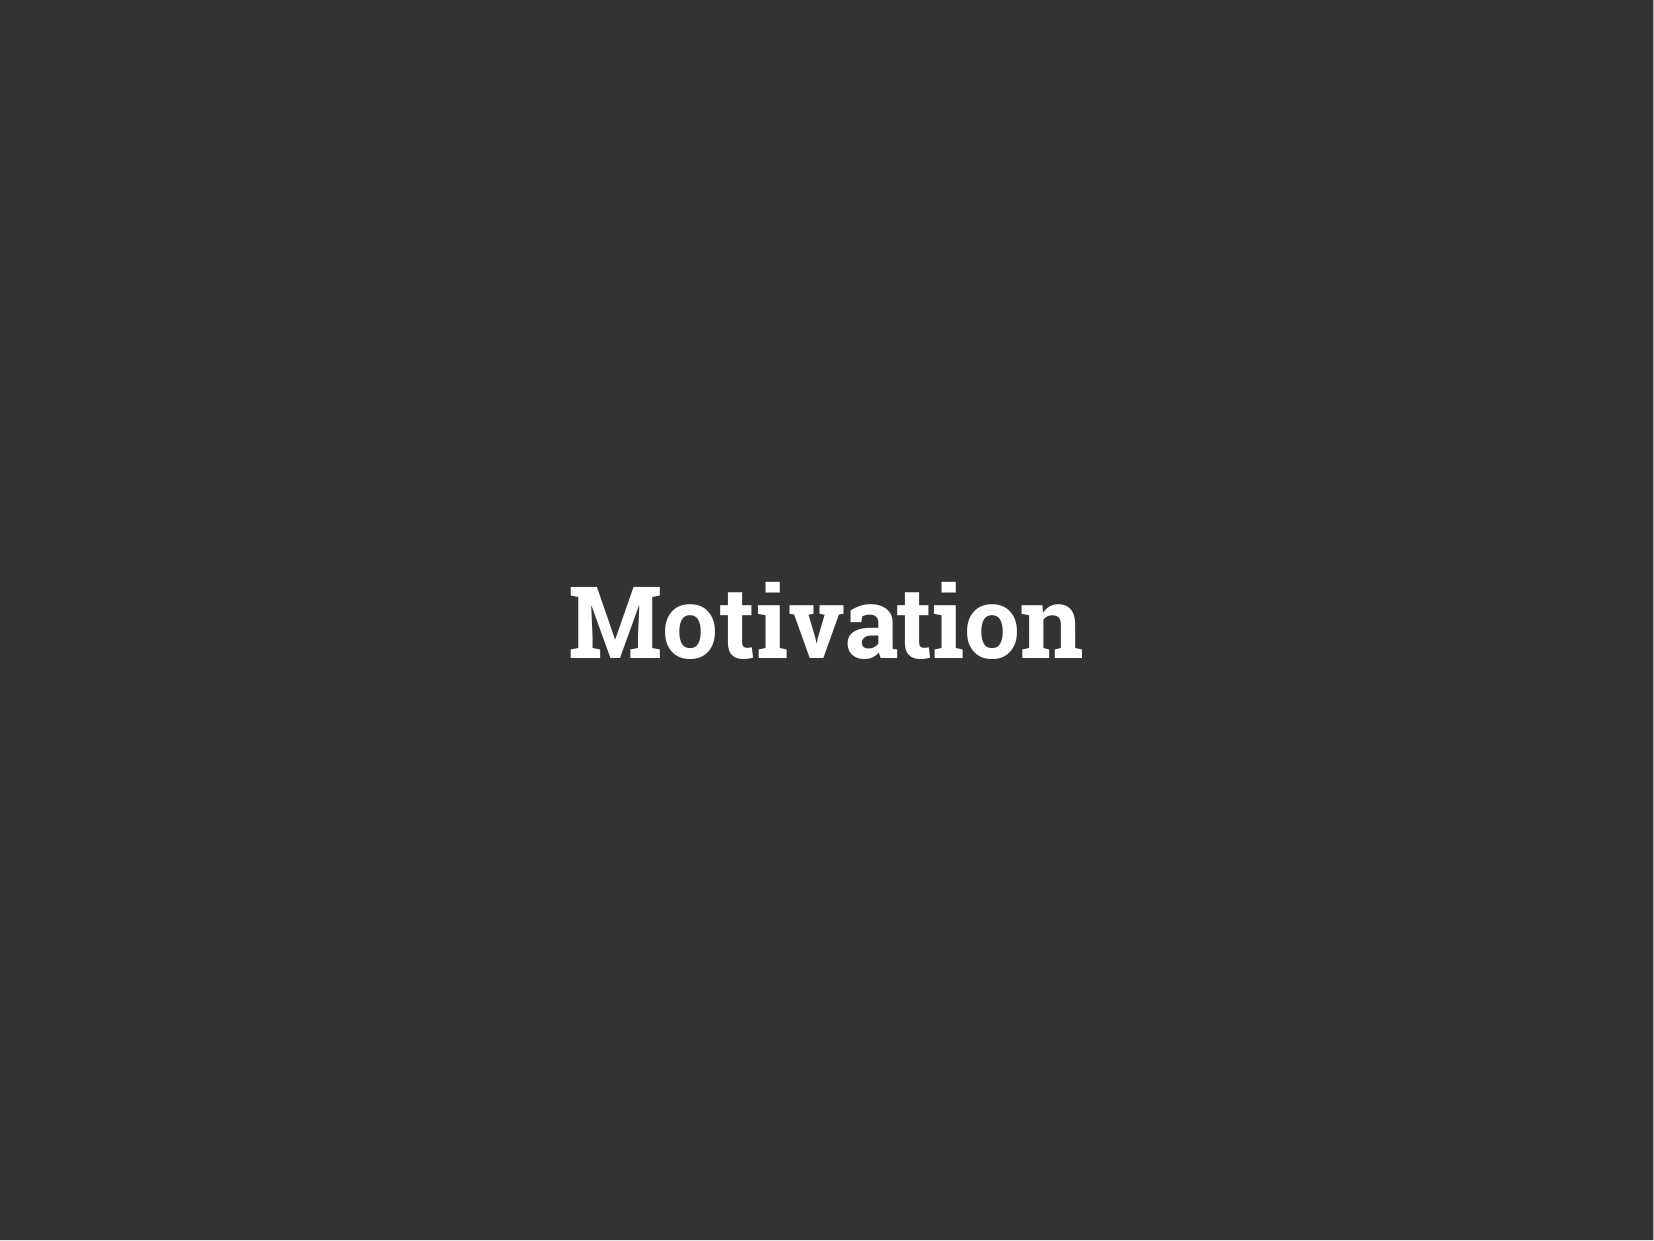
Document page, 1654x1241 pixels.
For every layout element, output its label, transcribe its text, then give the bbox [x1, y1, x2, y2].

text_box Motivation [0, 0, 1654, 1241]
